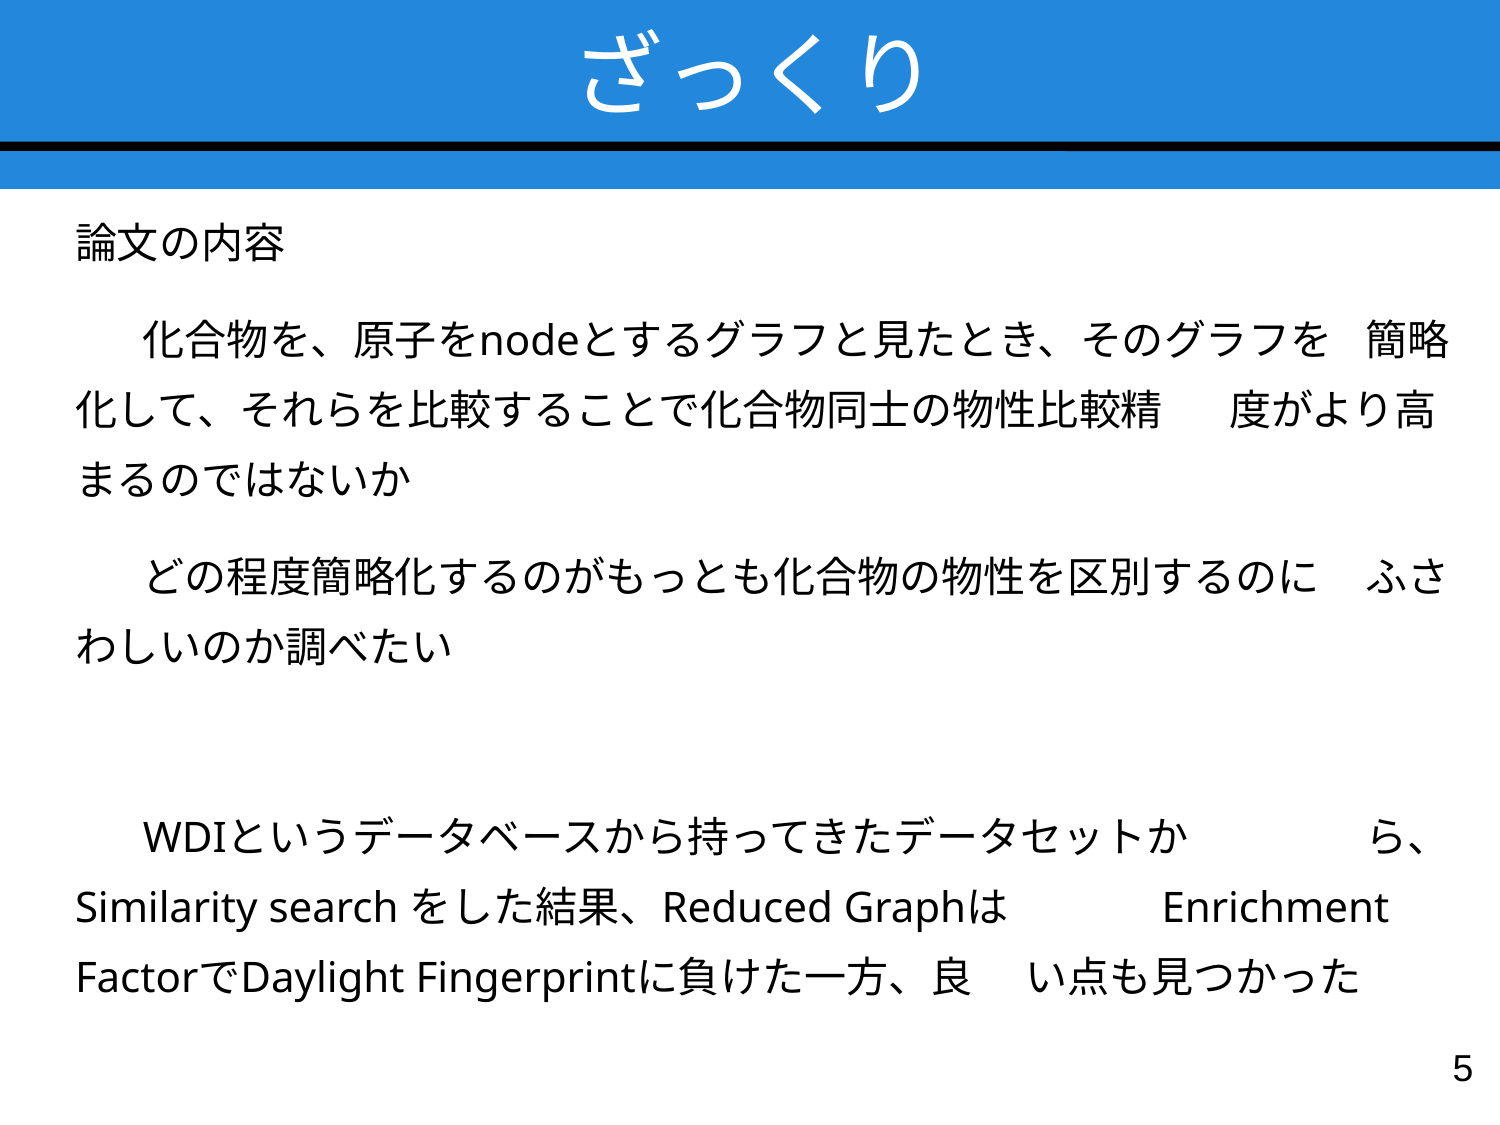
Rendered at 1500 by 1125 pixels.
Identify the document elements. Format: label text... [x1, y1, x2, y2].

list 論文の内容 化合物を、原子をnodeとするグラフと見たとき、そのグラフを 簡略化して、それらを比較することで化合物同士の物性比較精 度がより高まるのではないか どの程度簡略化するのがもっとも化合物の物性を区別するのに ふさわしいのか調べたい WDIというデータベースから持ってきたデータセットか ら、Similarity search をした結果、Reduced Graphは Enrichment FactorでDaylight Fingerprintに負けた一方、良 い点も見つかった [75, 200, 1465, 1069]
title ざっくり [80, 22, 1431, 115]
